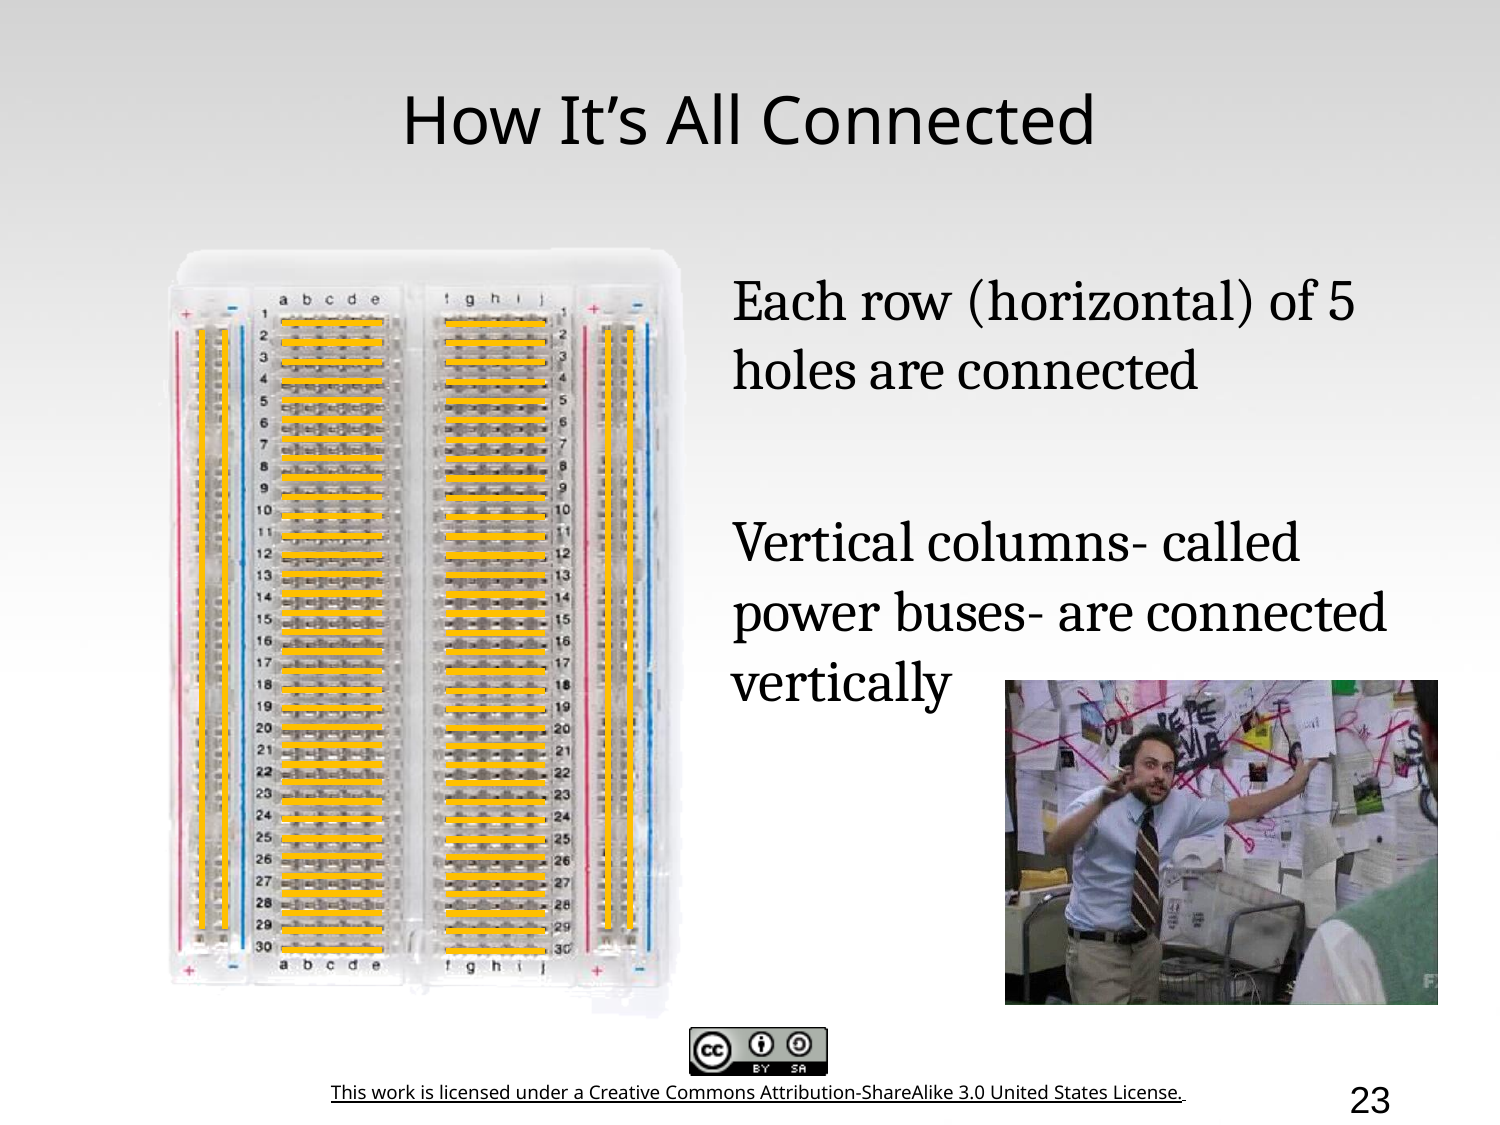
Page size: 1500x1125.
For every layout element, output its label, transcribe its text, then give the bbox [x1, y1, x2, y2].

title How It’s All Connected [112, 24, 1388, 212]
picture [0, 0, 1500, 1125]
list Each row (horizontal) of 5 holes are connected Vertical columns- called power buses- are connected vertically [751, 253, 1453, 929]
